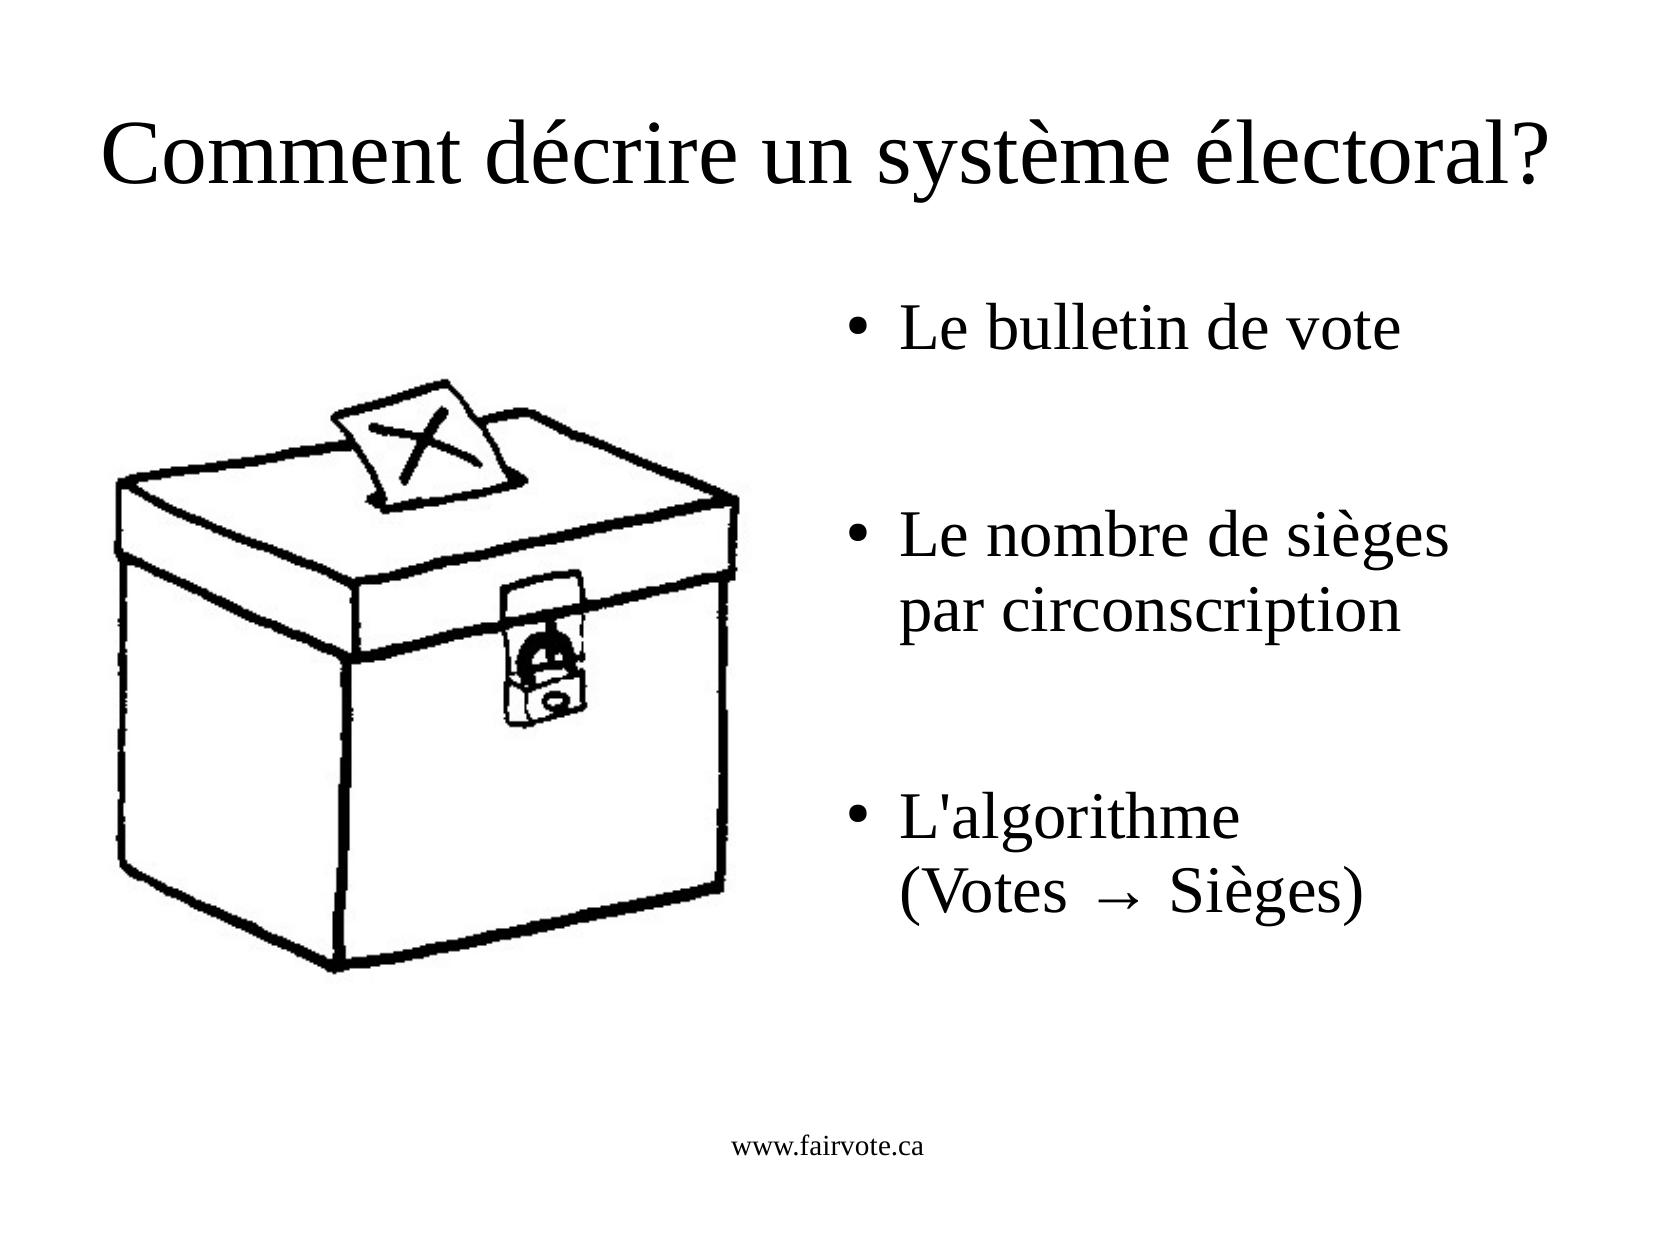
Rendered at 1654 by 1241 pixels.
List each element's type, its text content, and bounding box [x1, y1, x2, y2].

title Comment décrire un système électoral? [82, 49, 1571, 257]
list Le bulletin de vote Le nombre de sièges par circonscription L'algorithme (Votes → Sièges) [828, 290, 1539, 1010]
picture [82, 315, 793, 984]
